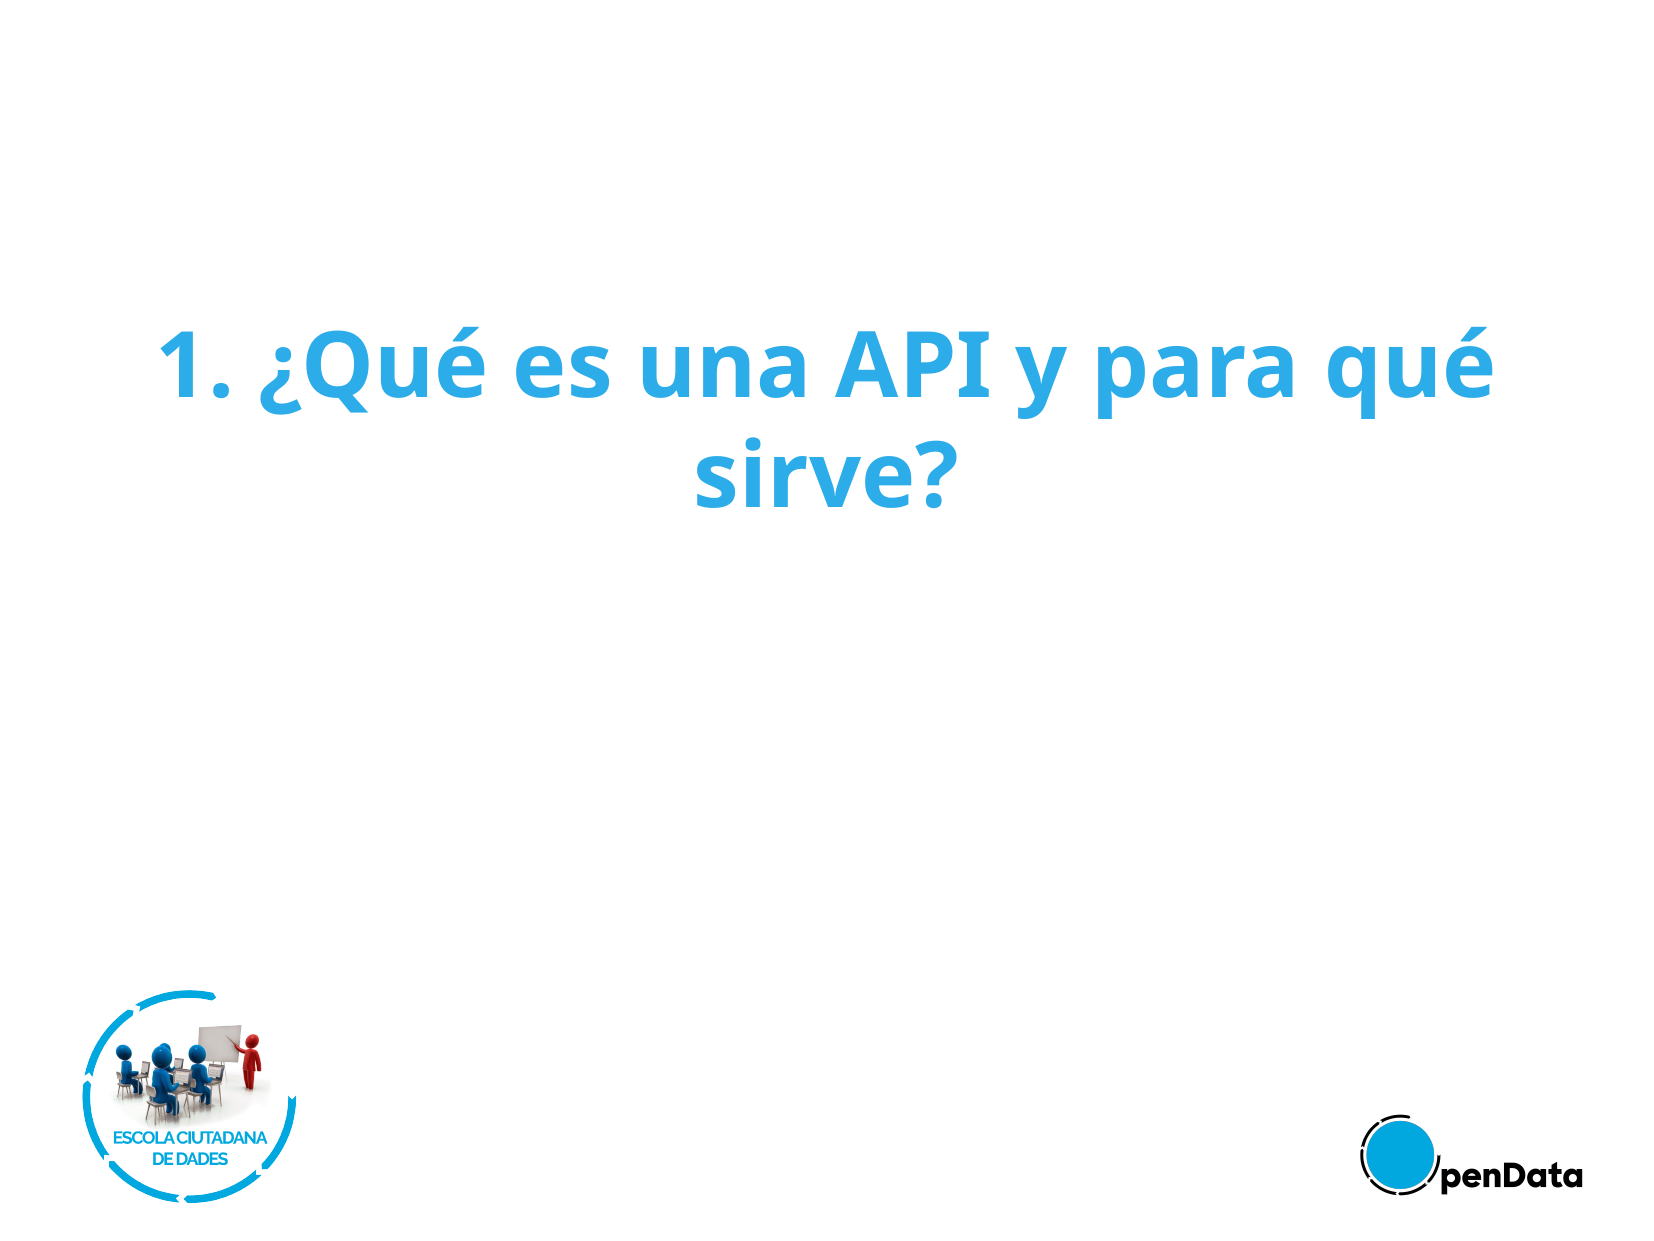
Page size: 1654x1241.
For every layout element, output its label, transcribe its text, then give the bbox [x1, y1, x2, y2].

picture [1354, 1108, 1600, 1206]
text_box 1. ¿Qué es una API y para qué sirve? [56, 313, 1598, 517]
picture [45, 953, 333, 1241]
